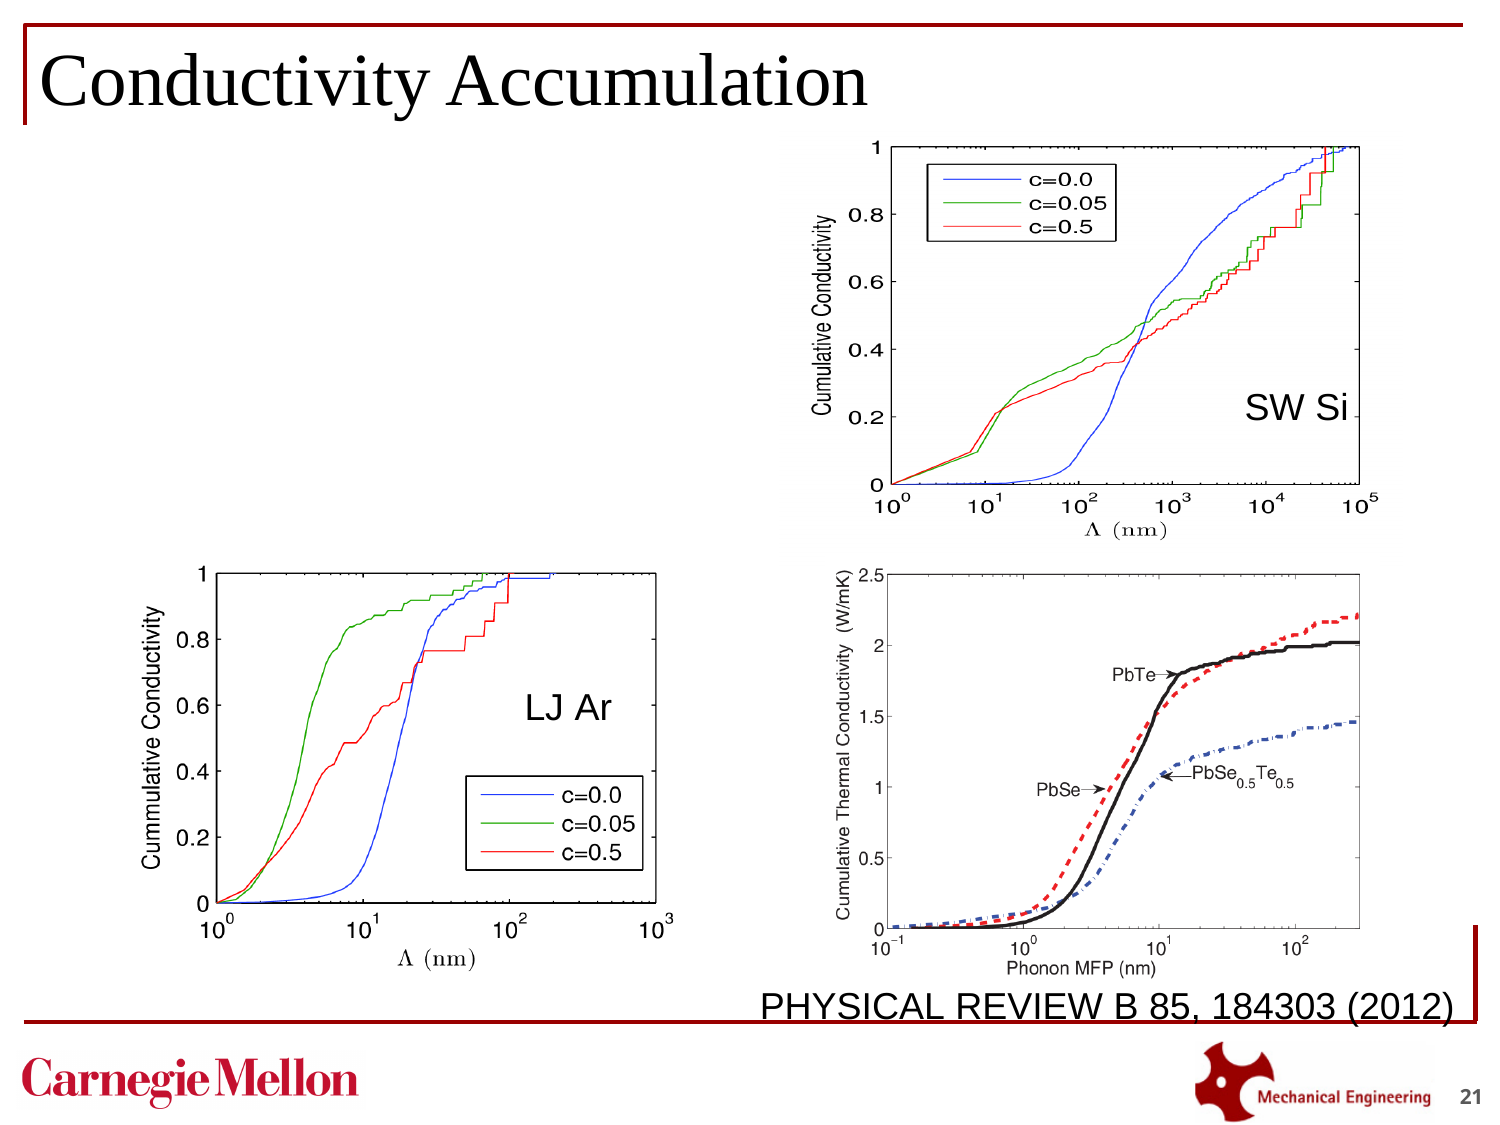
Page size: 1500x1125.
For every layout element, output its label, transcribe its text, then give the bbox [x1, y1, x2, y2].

text_box PHYSICAL REVIEW B 85, 184303 (2012) [744, 975, 1471, 1035]
text_box SW Si [1229, 375, 1403, 436]
picture [779, 127, 1403, 975]
picture [1192, 1035, 1438, 1125]
picture [111, 538, 715, 1009]
title Conductivity Accumulation [24, 22, 1463, 128]
picture [16, 1050, 366, 1110]
text_box LJ Ar [509, 675, 630, 736]
